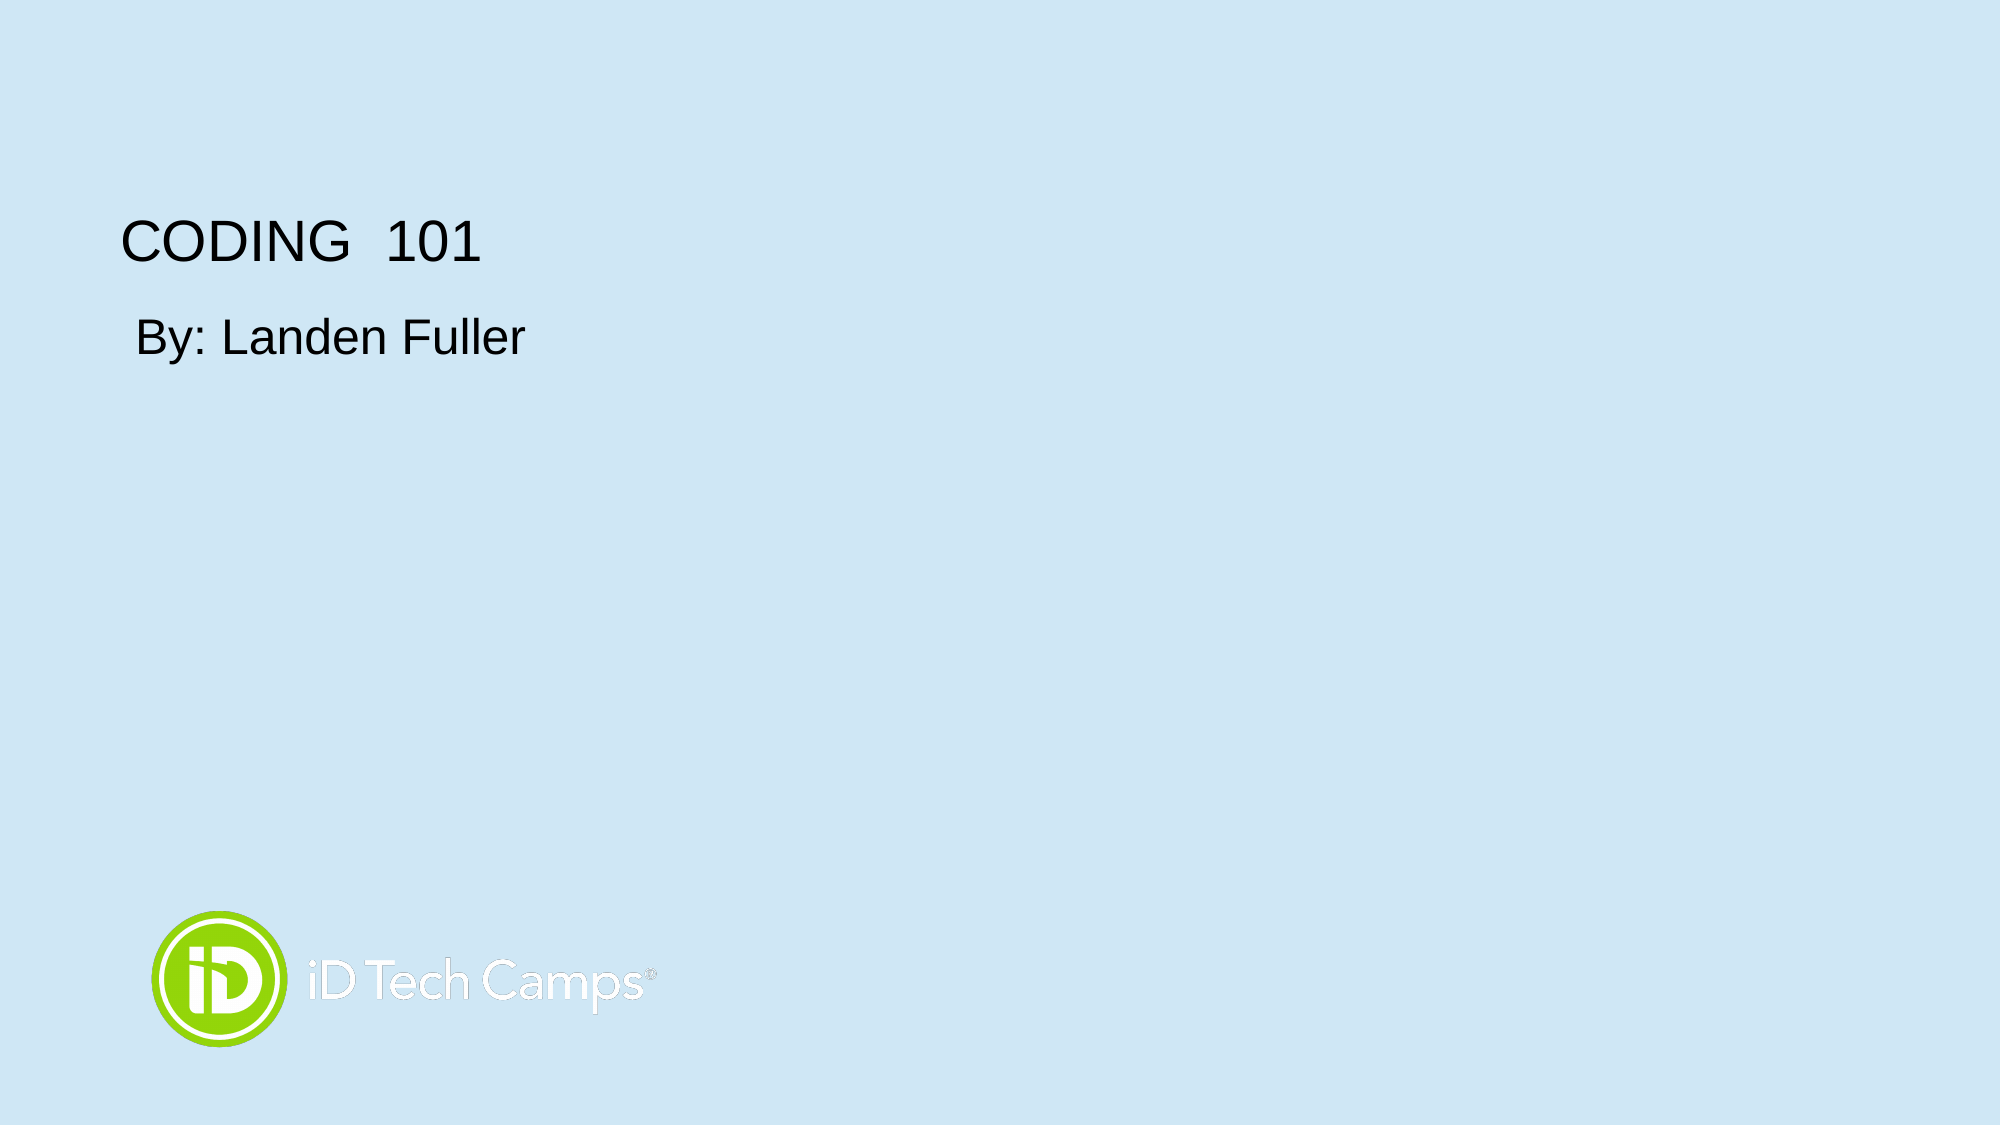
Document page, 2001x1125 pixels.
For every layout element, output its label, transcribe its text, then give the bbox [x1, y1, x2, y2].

title CODING 101 [105, 164, 1831, 313]
list By: Landen Fuller [120, 303, 997, 391]
picture [126, 884, 682, 1074]
